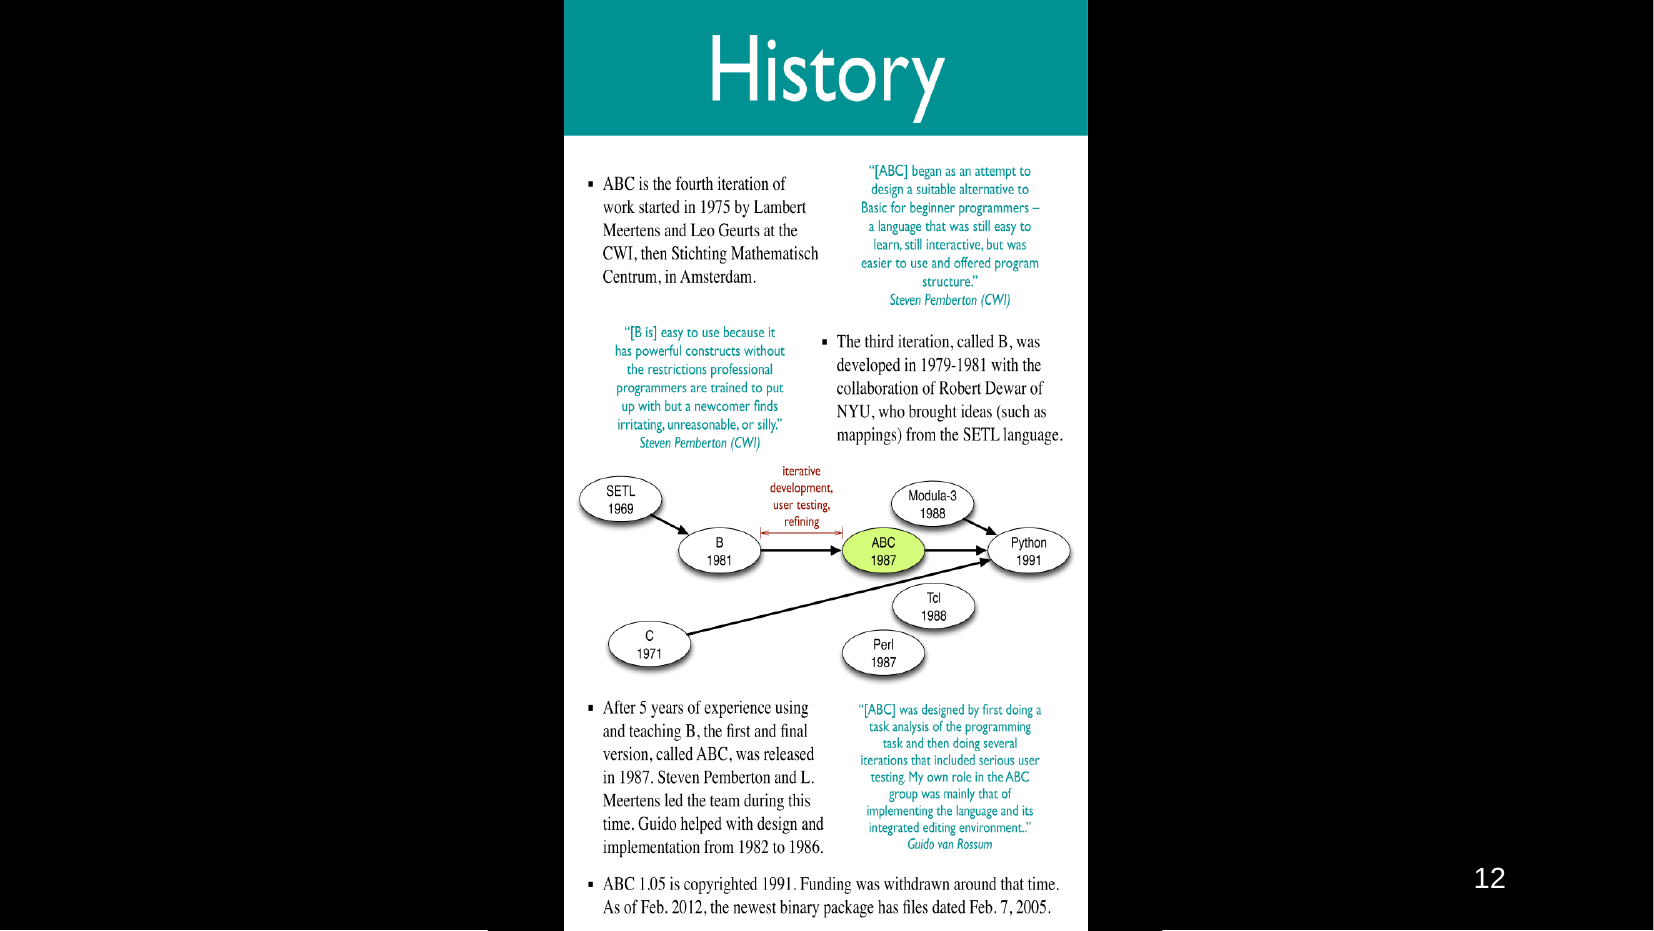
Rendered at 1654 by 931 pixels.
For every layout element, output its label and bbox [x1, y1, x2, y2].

picture [487, 0, 1163, 931]
